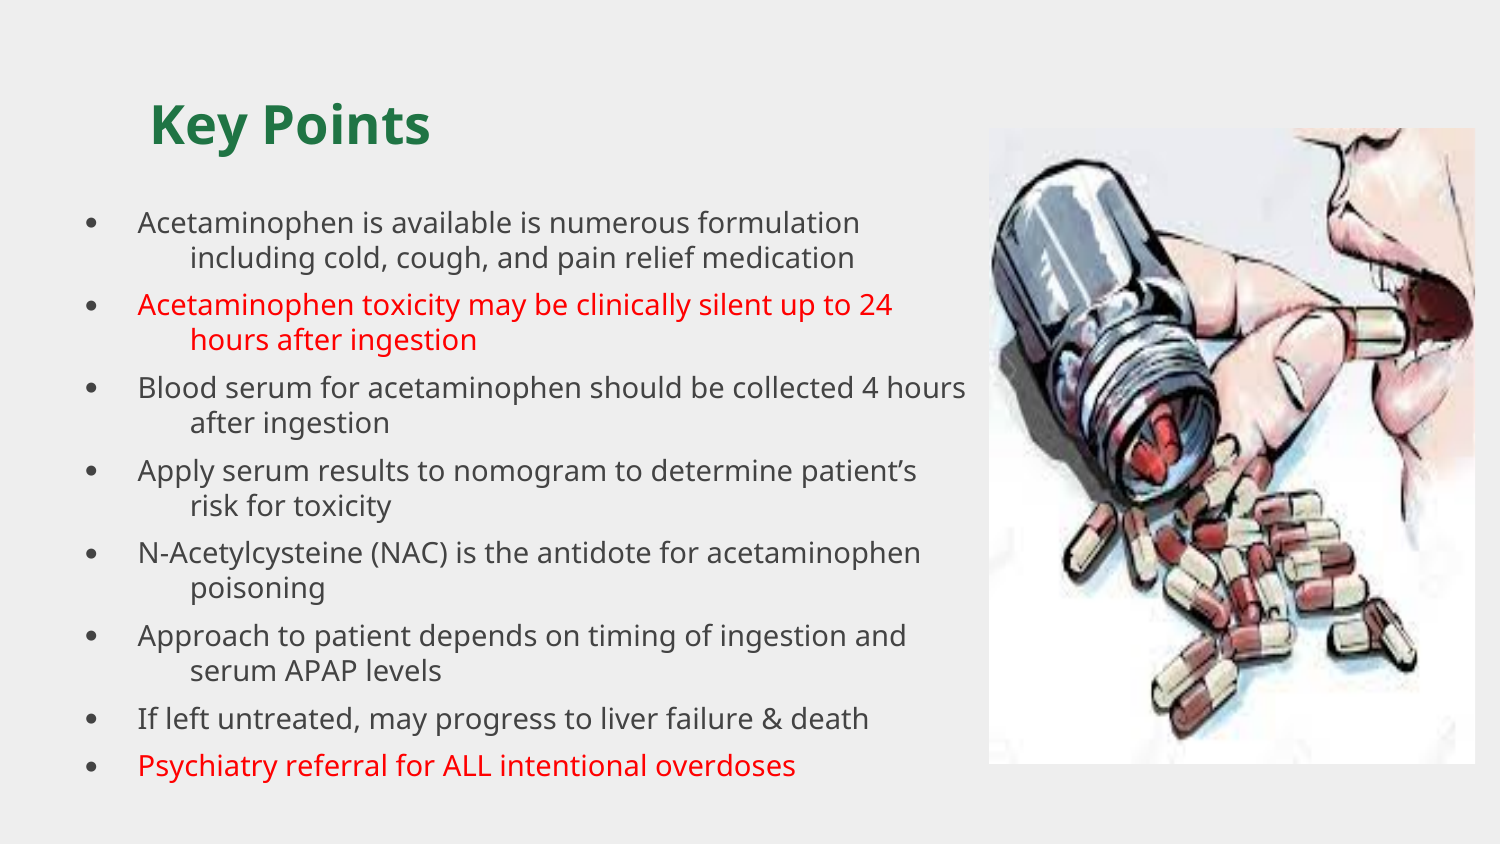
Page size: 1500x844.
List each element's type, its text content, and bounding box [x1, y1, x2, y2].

list Acetaminophen is available is numerous formulation including cold, cough, and pain relief medication Acetaminophen toxicity may be clinically silent up to 24 hours after ingestion Blood serum for acetaminophen should be collected 4 hours after ingestion Apply serum results to nomogram to determine patient’s risk for toxicity N-Acetylcysteine (NAC) is the antidote for acetaminophen poisoning Approach to patient depends on timing of ingestion and serum APAP levels If left untreated, may progress to liver failure & death Psychiatry referral for ALL intentional overdoses [24, 188, 989, 810]
title Key Points [134, 75, 1366, 170]
picture [989, 128, 1476, 769]
